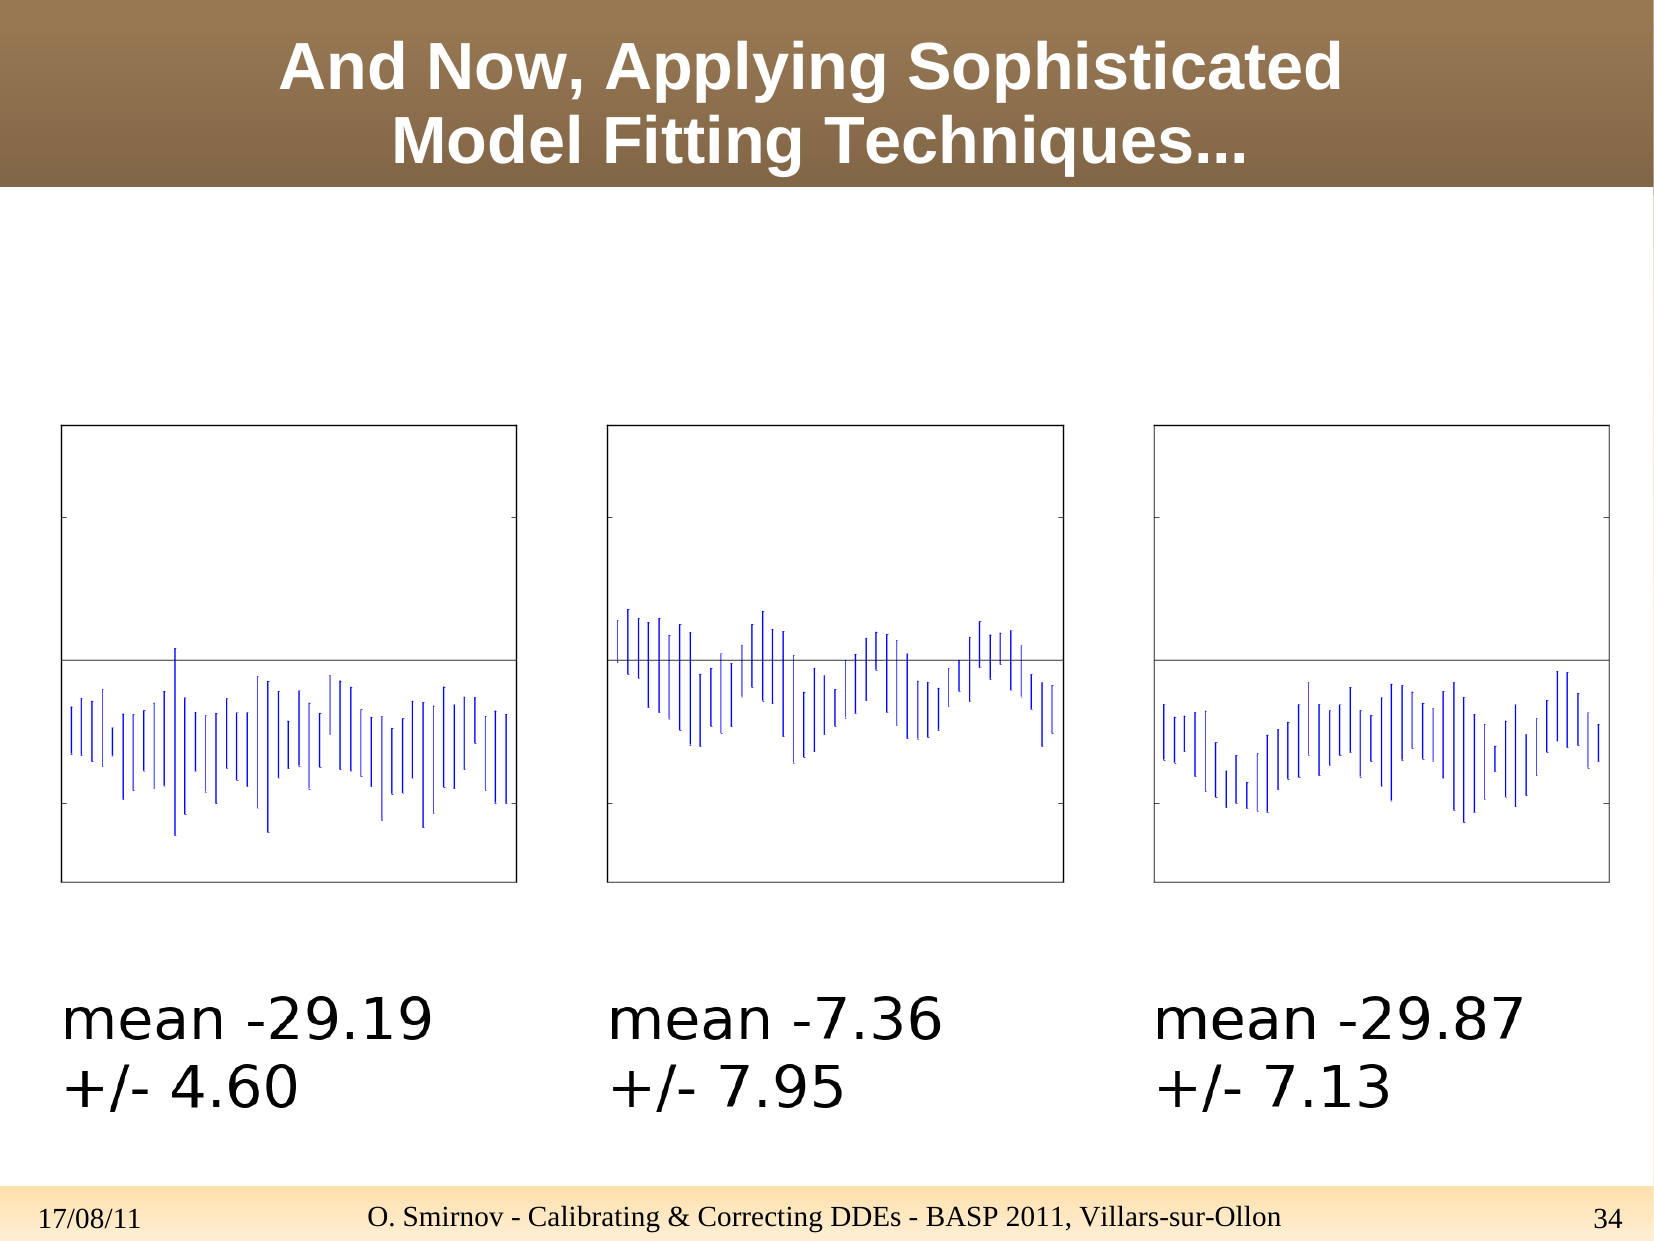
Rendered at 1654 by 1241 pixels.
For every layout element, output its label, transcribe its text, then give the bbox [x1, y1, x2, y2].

title And Now, Applying Sophisticated Model Fitting Techniques... [76, 7, 1565, 187]
picture [0, 0, 1654, 1241]
